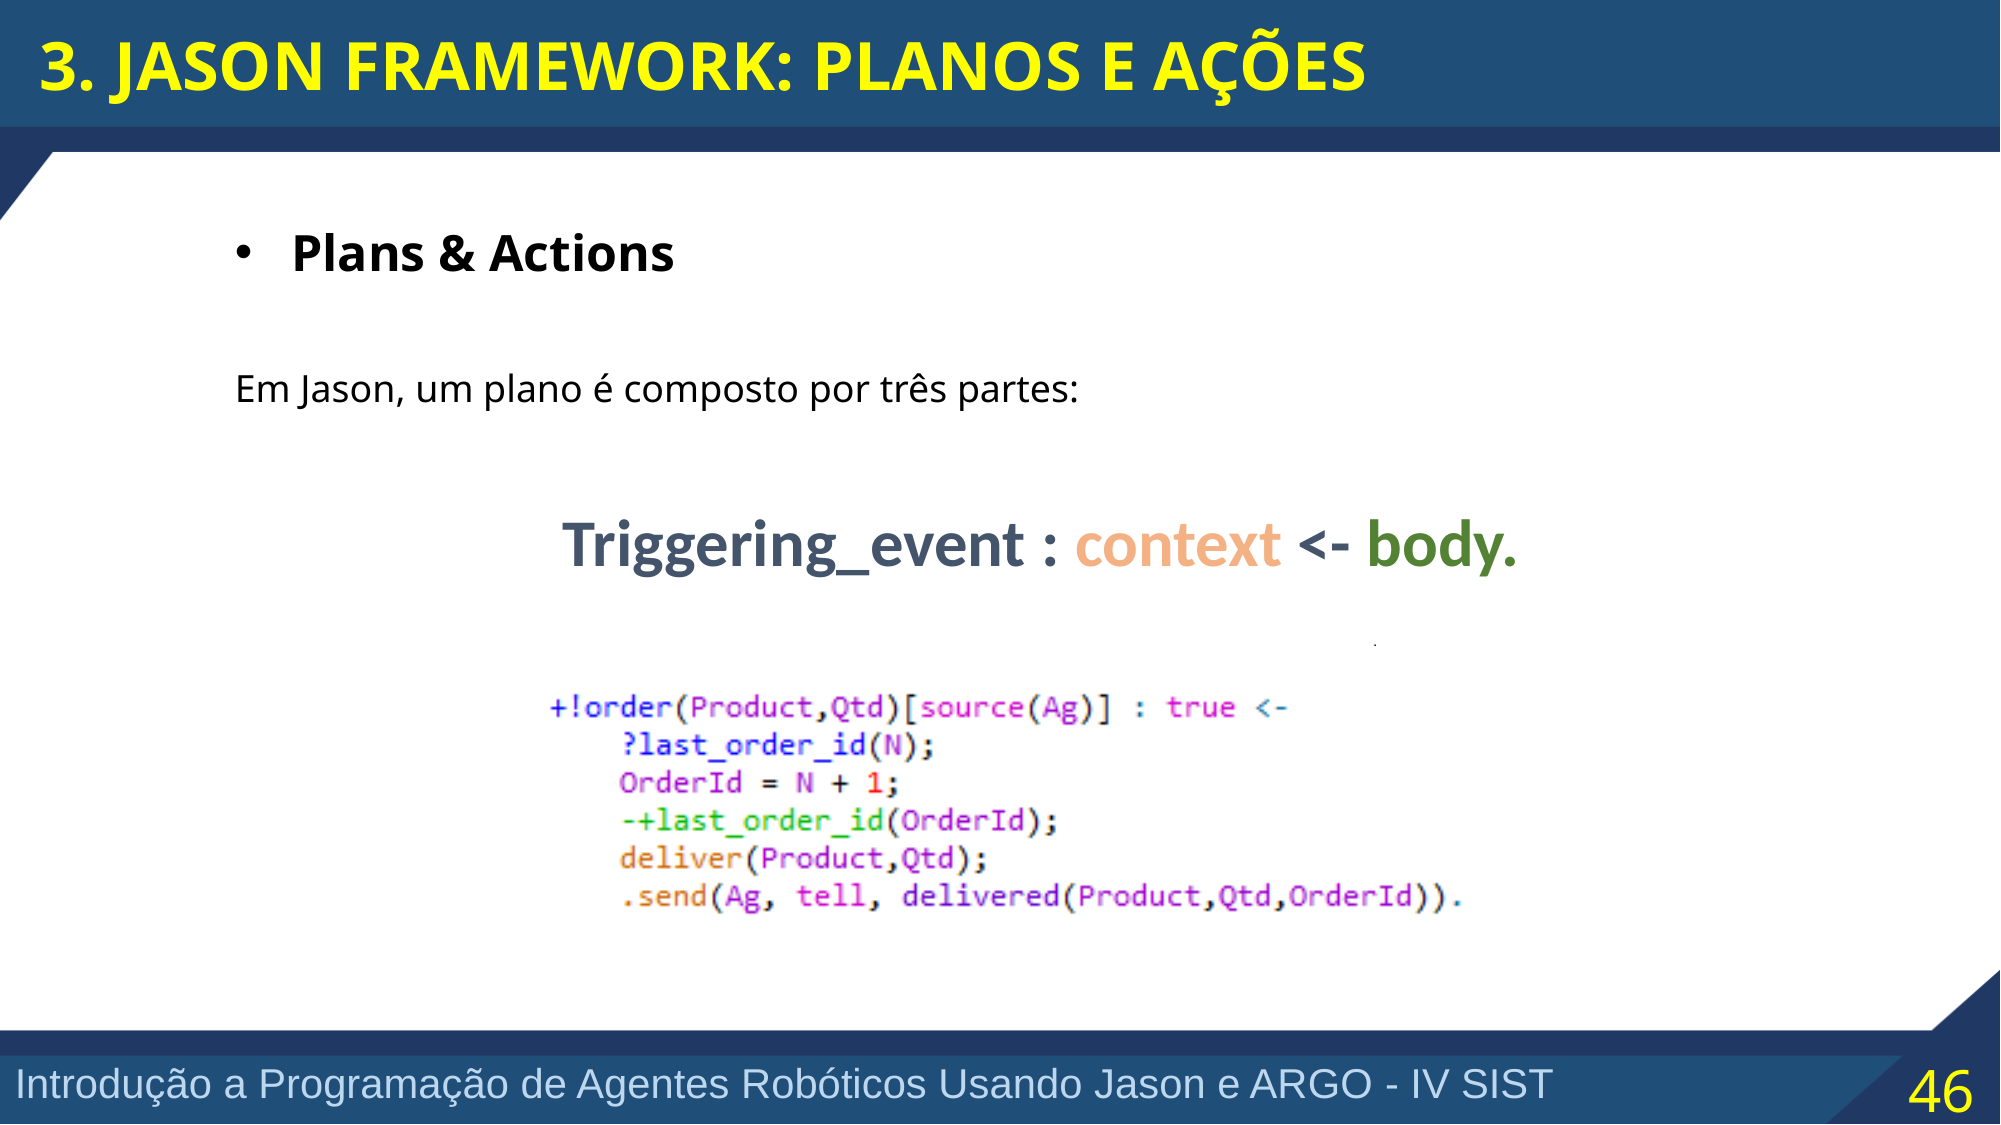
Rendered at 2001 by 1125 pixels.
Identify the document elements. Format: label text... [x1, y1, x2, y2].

picture [0, 0, 2000, 1124]
text_box Plans & Actions [220, 214, 1496, 290]
text_box Triggering_event : context <- body. [313, 492, 1784, 588]
text_box 3. JASON FRAMEWORK: PLANOS E AÇÕES [24, 16, 2000, 112]
text_box Em Jason, um plano é composto por três partes: [220, 357, 1355, 418]
